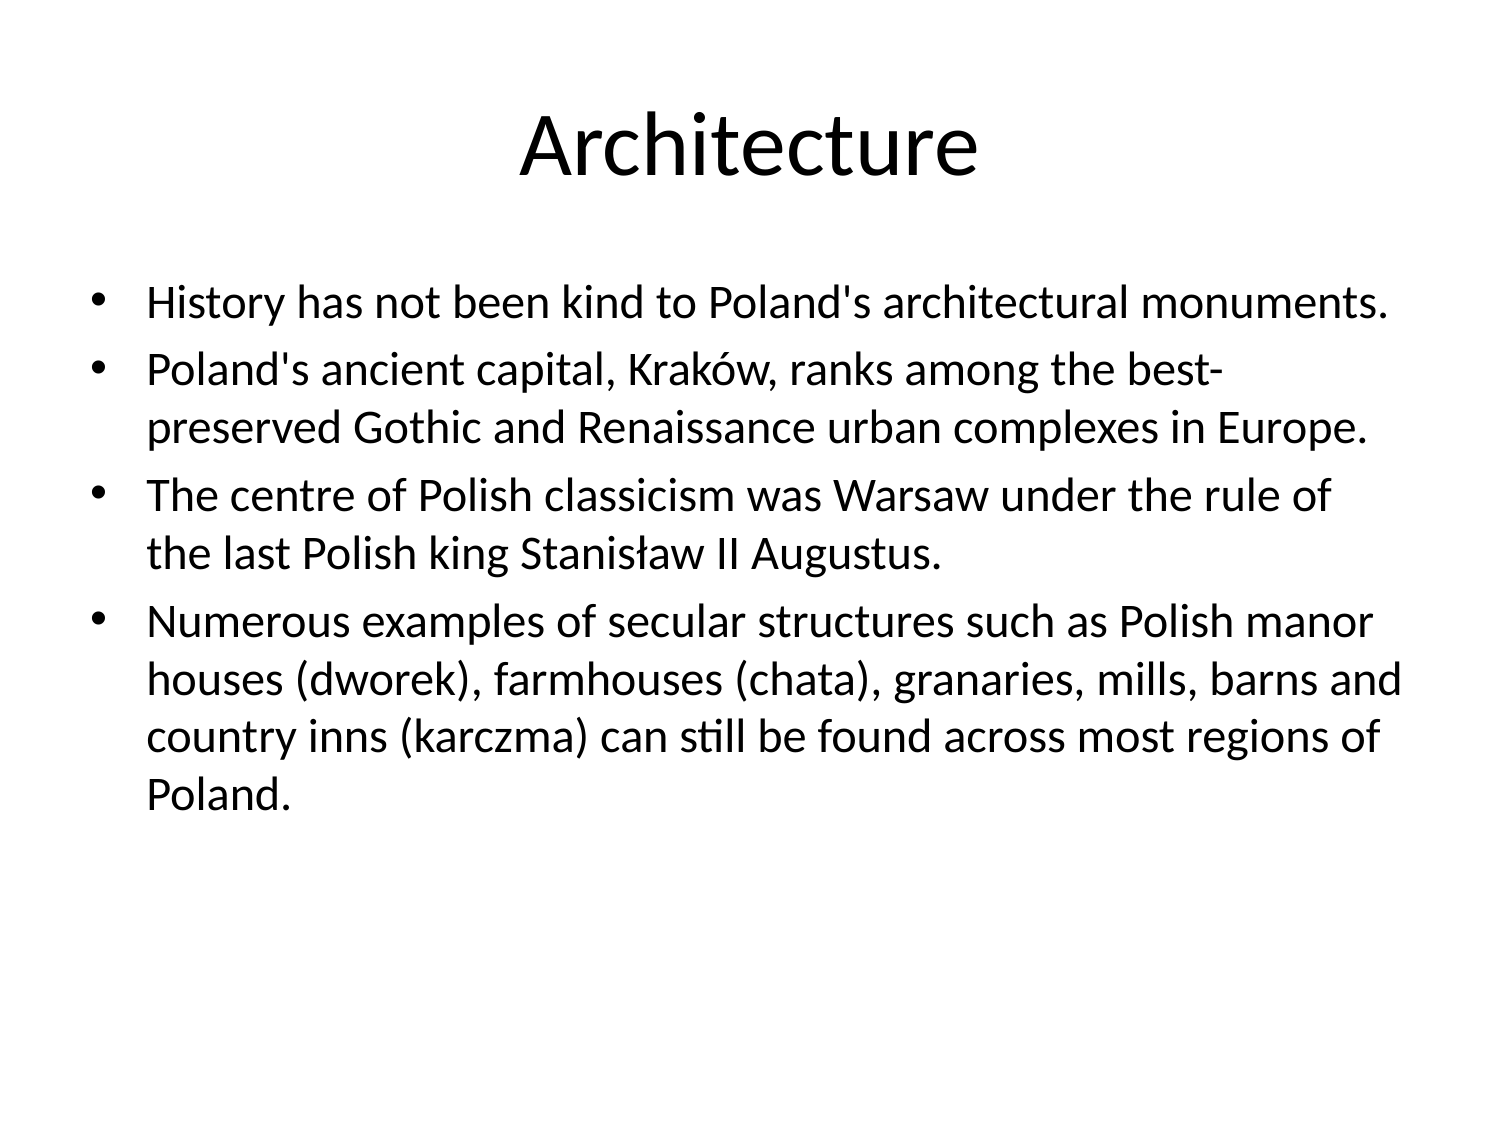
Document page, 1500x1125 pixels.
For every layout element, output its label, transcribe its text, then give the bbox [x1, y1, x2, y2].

list History has not been kind to Poland's architectural monuments. Poland's ancient capital, Kraków, ranks among the best-preserved Gothic and Renaissance urban complexes in Europe. The centre of Polish classicism was Warsaw under the rule of the last Polish king Stanisław II Augustus. Numerous examples of secular structures such as Polish manor houses (dworek), farmhouses (chata), granaries, mills, barns and country inns (karczma) can still be found across most regions of Poland. [75, 262, 1425, 1005]
title Architecture [75, 45, 1425, 233]
